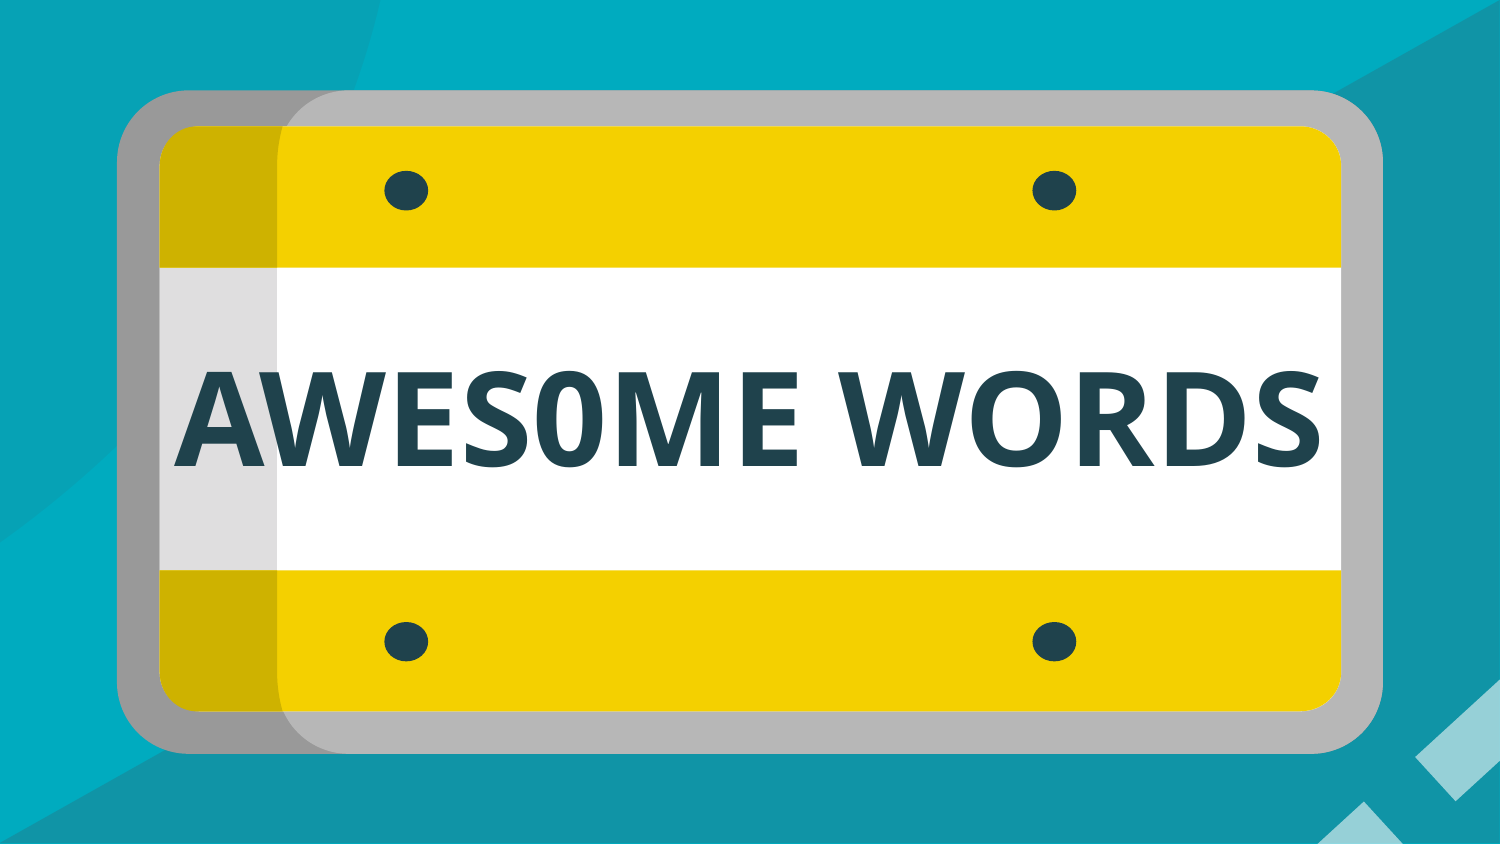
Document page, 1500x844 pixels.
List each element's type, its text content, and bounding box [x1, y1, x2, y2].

title AWES0ME WORDS [116, 89, 1383, 754]
